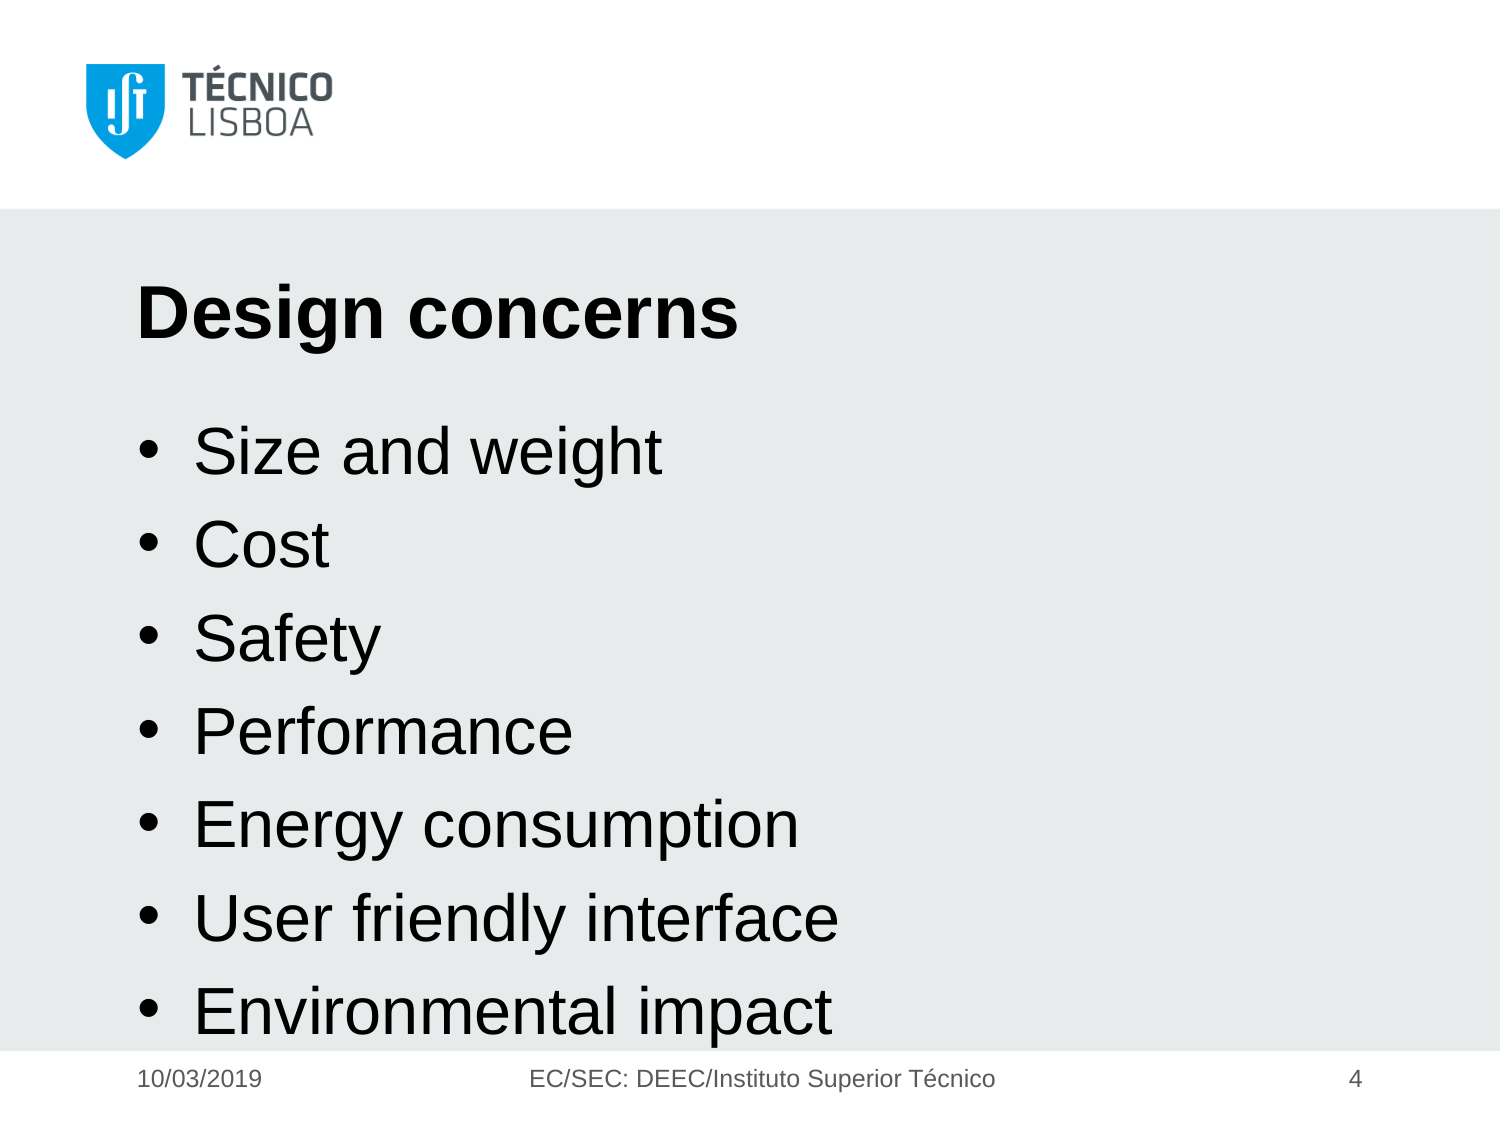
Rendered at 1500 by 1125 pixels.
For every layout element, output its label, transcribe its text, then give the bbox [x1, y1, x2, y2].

footer EC/SEC: DEEC/Instituto Superior Técnico [512, 1052, 1021, 1103]
slide_number 10/03/2019 [121, 1052, 425, 1103]
title Design concerns [121, 237, 1378, 381]
slide_number <number> [1077, 1052, 1378, 1103]
list Size and weight Cost Safety Performance Energy consumption User friendly interface Environmental impact [121, 400, 1378, 1005]
picture [0, 0, 1500, 1125]
